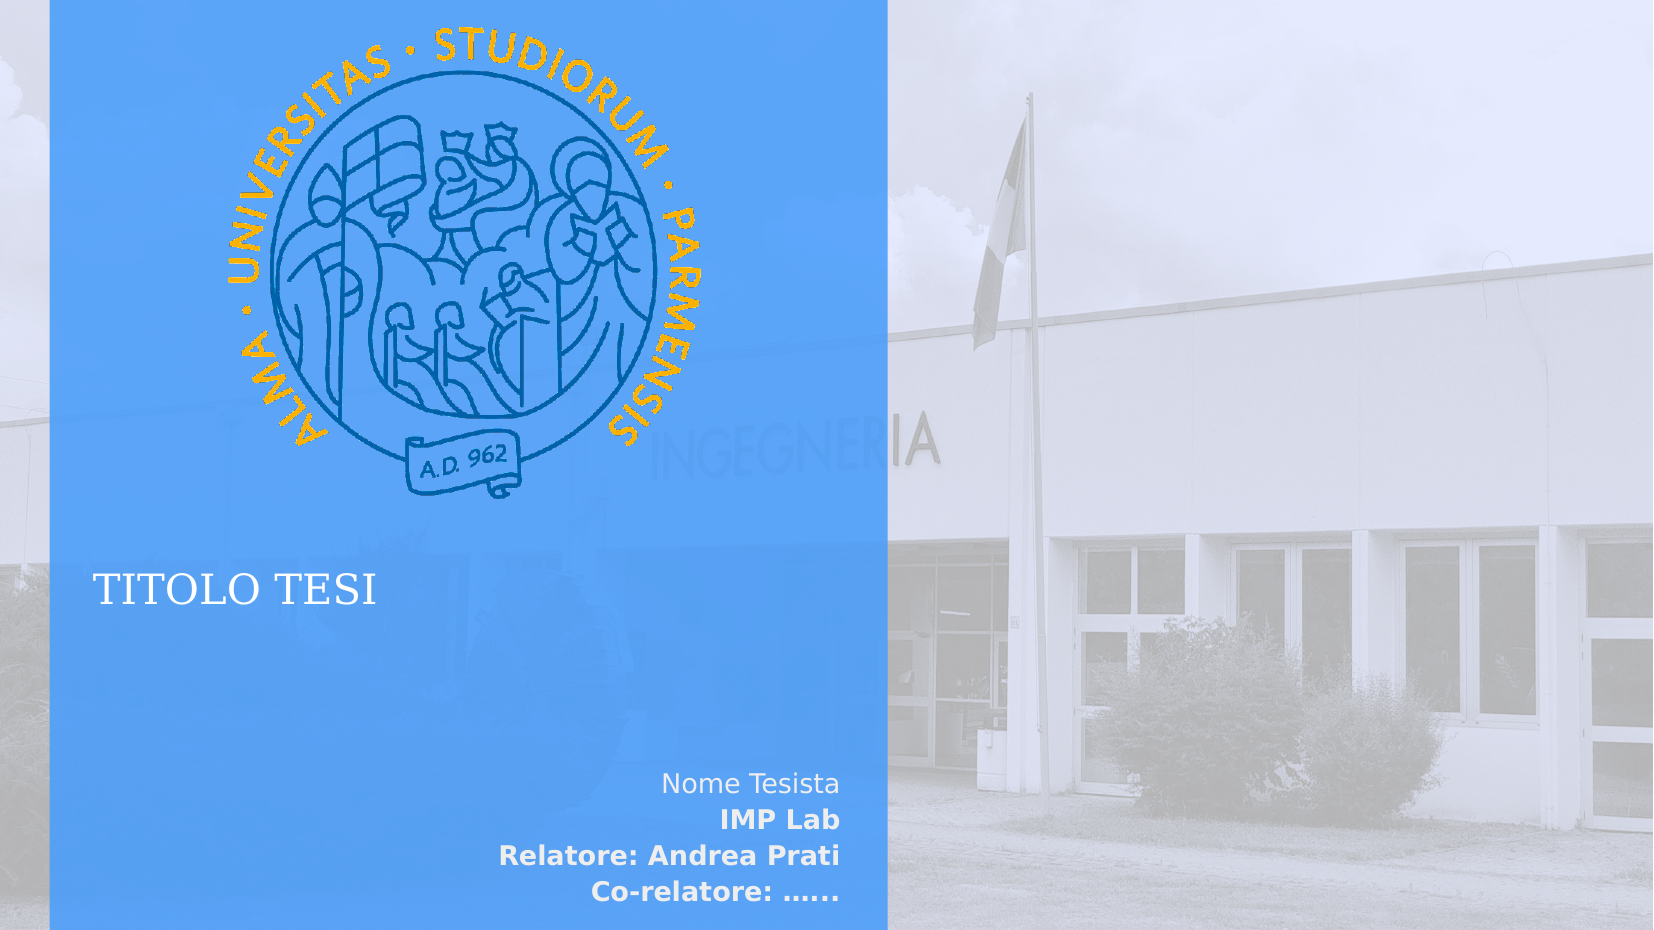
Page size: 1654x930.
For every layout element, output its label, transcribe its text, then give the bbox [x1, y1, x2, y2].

text_box TITOLO TESI [78, 558, 859, 785]
text_box [49, 0, 888, 930]
picture [209, 27, 717, 507]
text_box Nome Tesista IMP Lab Relatore: Andrea Prati Co-relatore: …... [105, 785, 856, 915]
